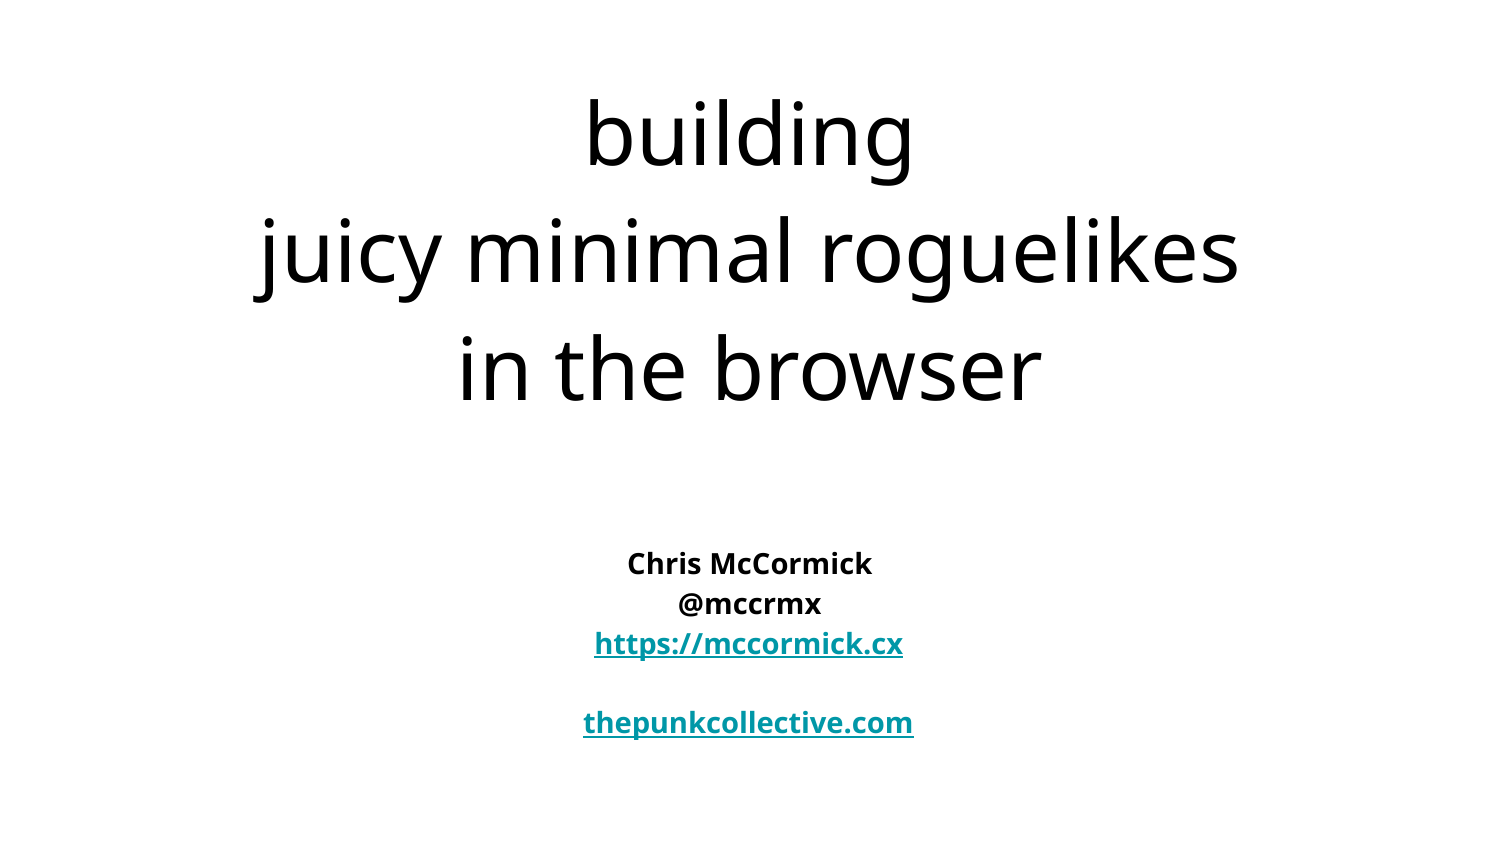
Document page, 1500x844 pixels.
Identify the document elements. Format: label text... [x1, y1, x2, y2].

title building juicy minimal roguelikes in the browser Chris McCormick @mccrmx https://mccormick.cx thepunkcollective.com [51, 53, 1449, 758]
